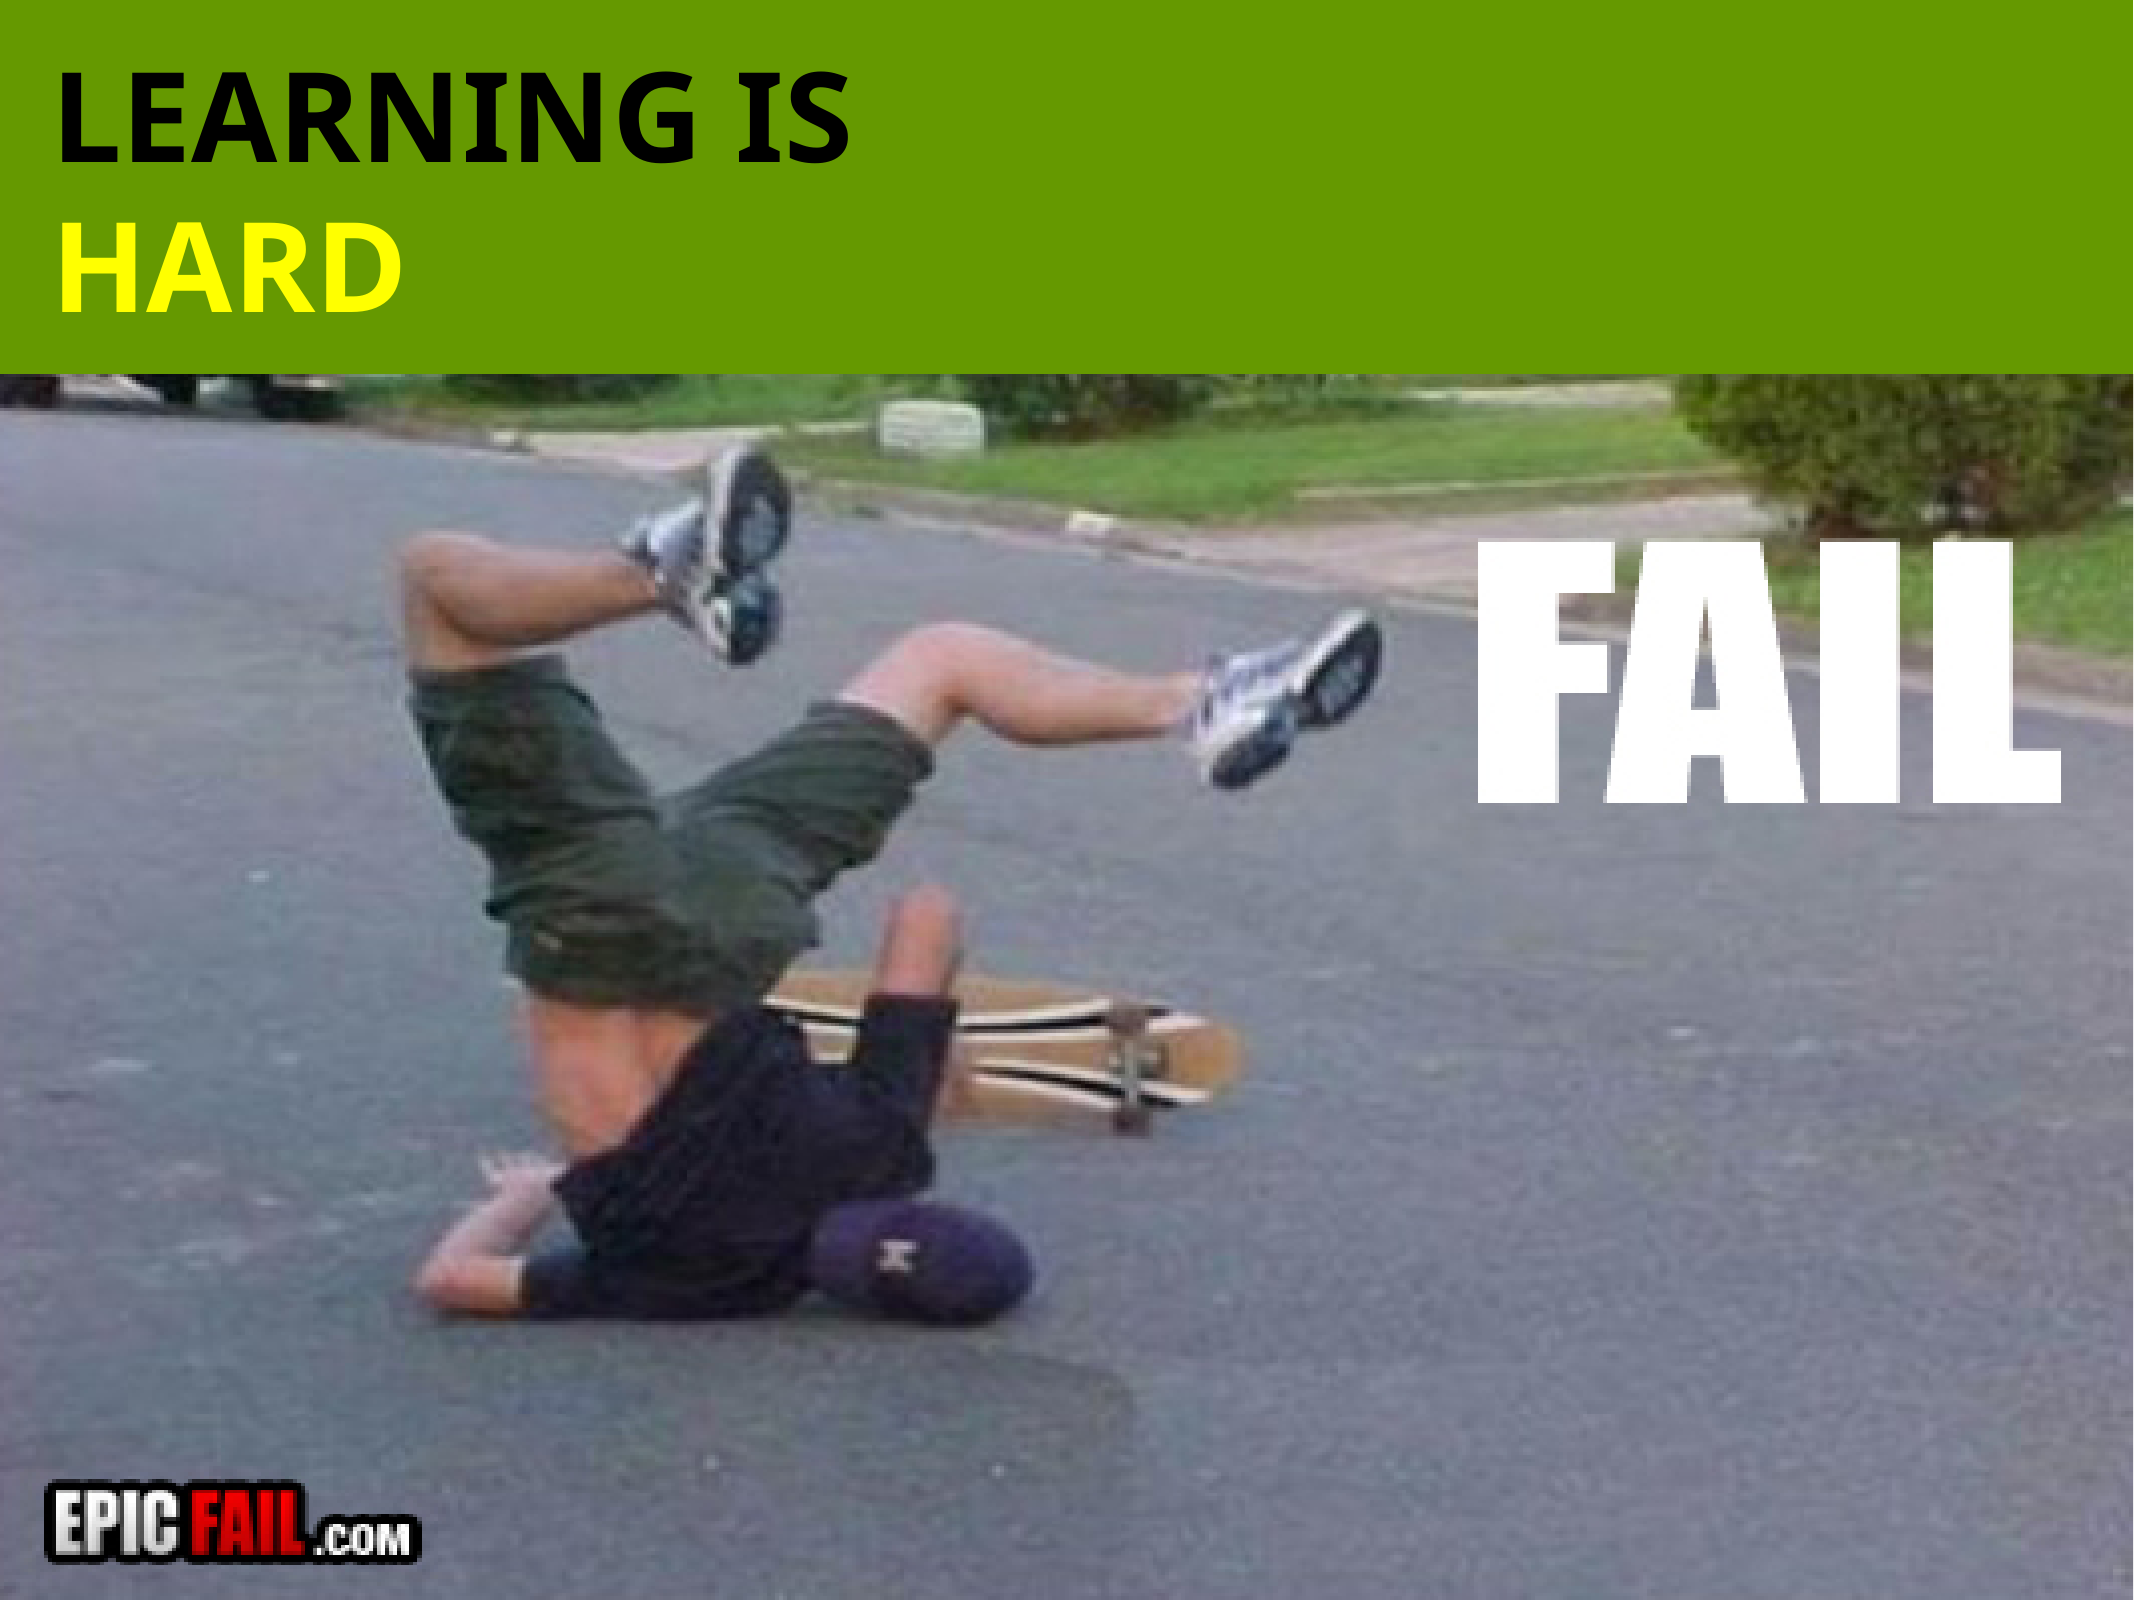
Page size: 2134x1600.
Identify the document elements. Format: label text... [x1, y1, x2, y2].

text_box LEARNING IS HARD [41, 37, 2063, 374]
picture [0, 374, 2134, 1600]
